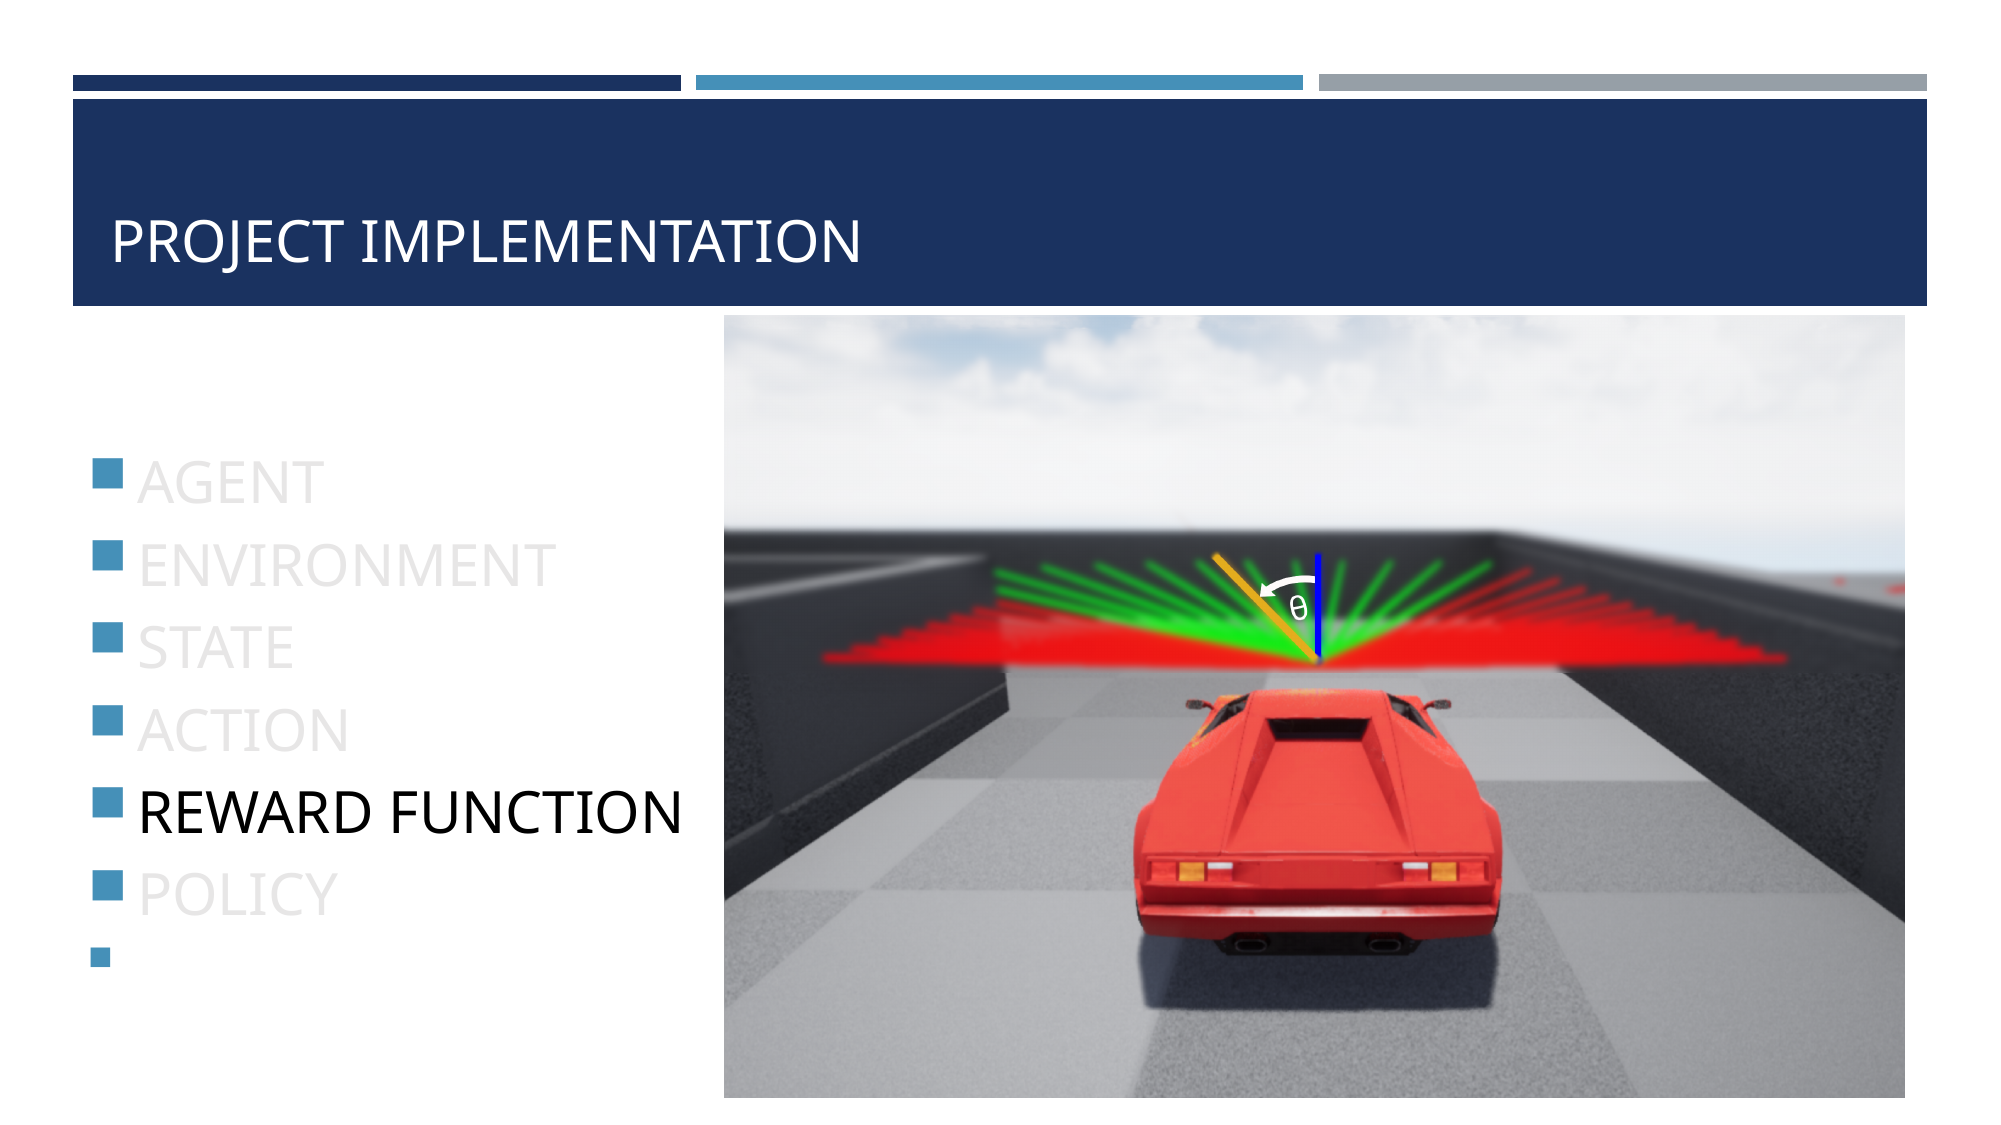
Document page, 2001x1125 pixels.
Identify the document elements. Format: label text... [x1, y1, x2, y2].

title PROJECT IMPLEMENTATION [95, 119, 1905, 282]
list AGENT ENVIRONMENT STATE ACTION REWARD FUNCTION POLICY [72, 307, 1120, 1124]
picture [724, 315, 1905, 1098]
